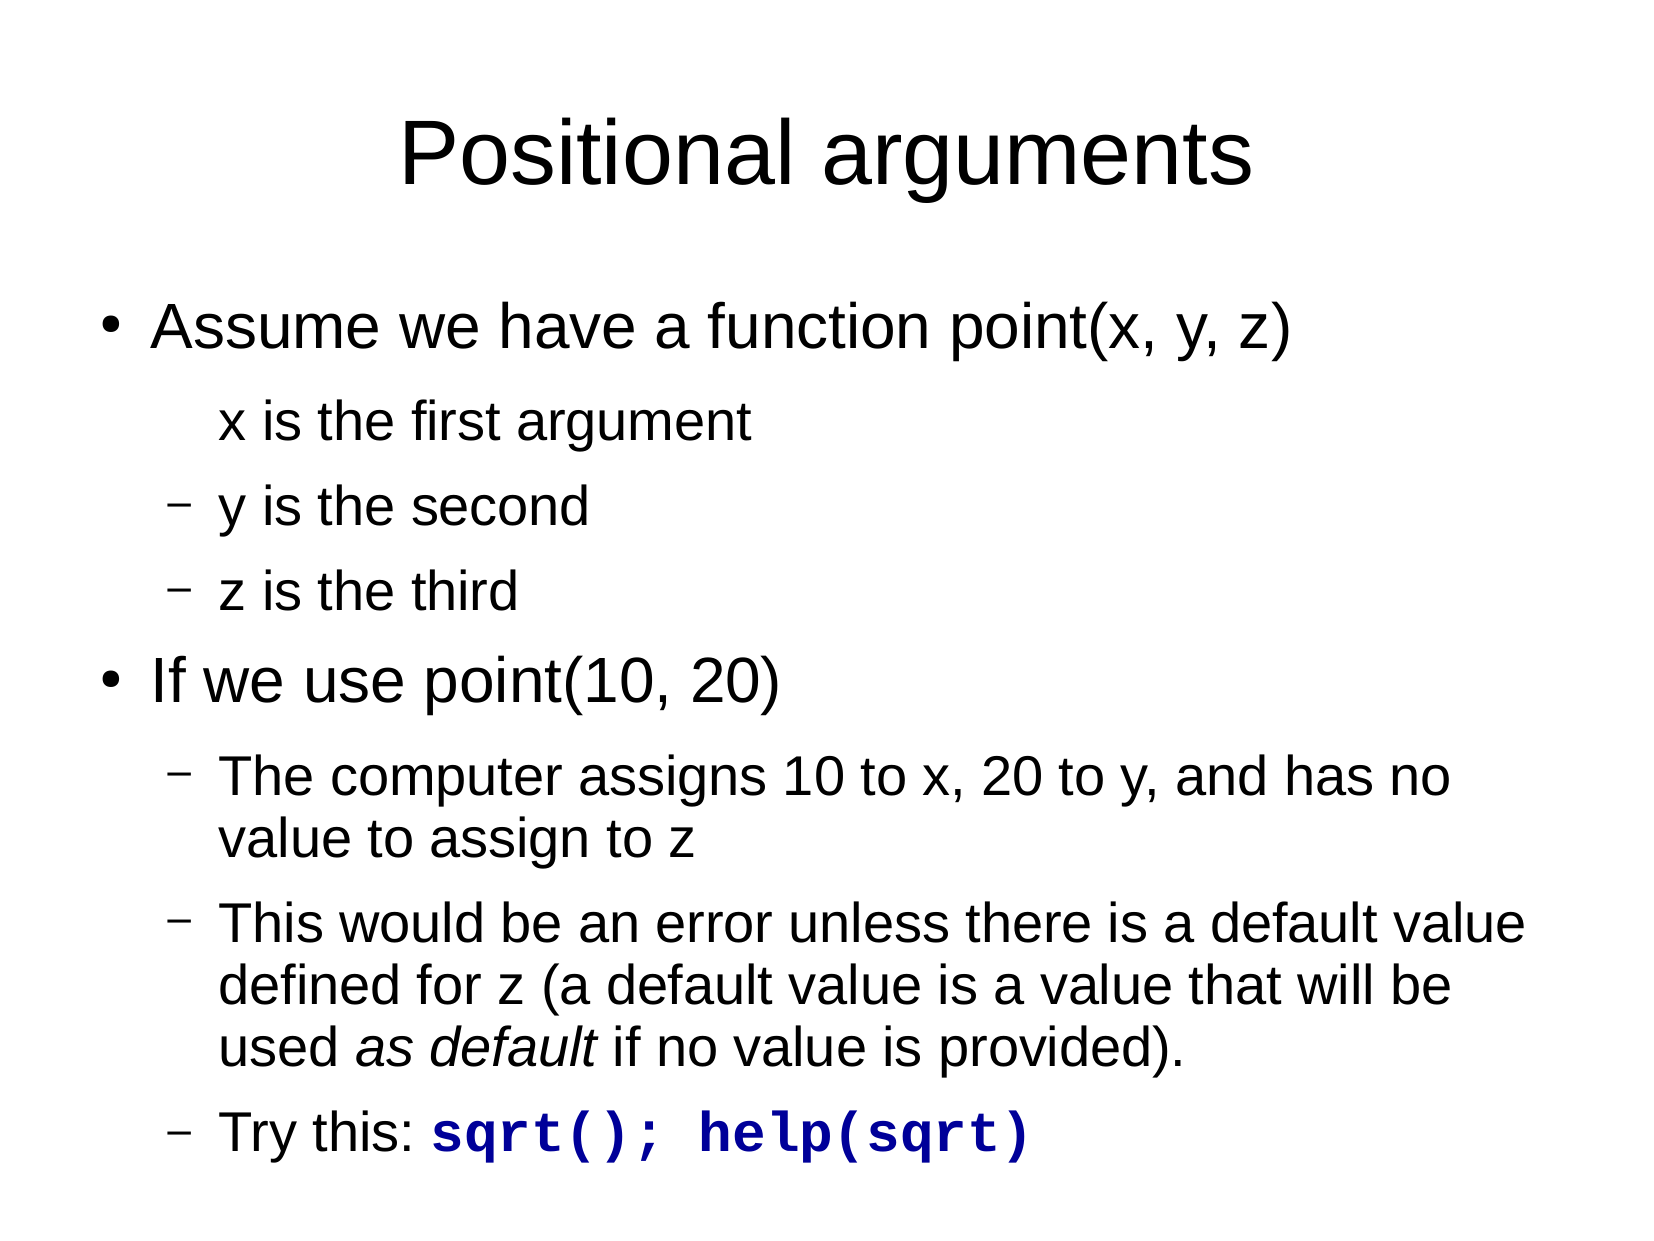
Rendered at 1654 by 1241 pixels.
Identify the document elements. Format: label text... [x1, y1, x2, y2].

list Assume we have a function point(x, y, z) x is the first argument y is the second z is the third If we use point(10, 20) The computer assigns 10 to x, 20 to y, and has no value to assign to z This would be an error unless there is a default value defined for z (a default value is a value that will be used as default if no value is provided). Try this: sqrt(); help(sqrt) [82, 290, 1571, 1170]
title Positional arguments [82, 49, 1571, 257]
